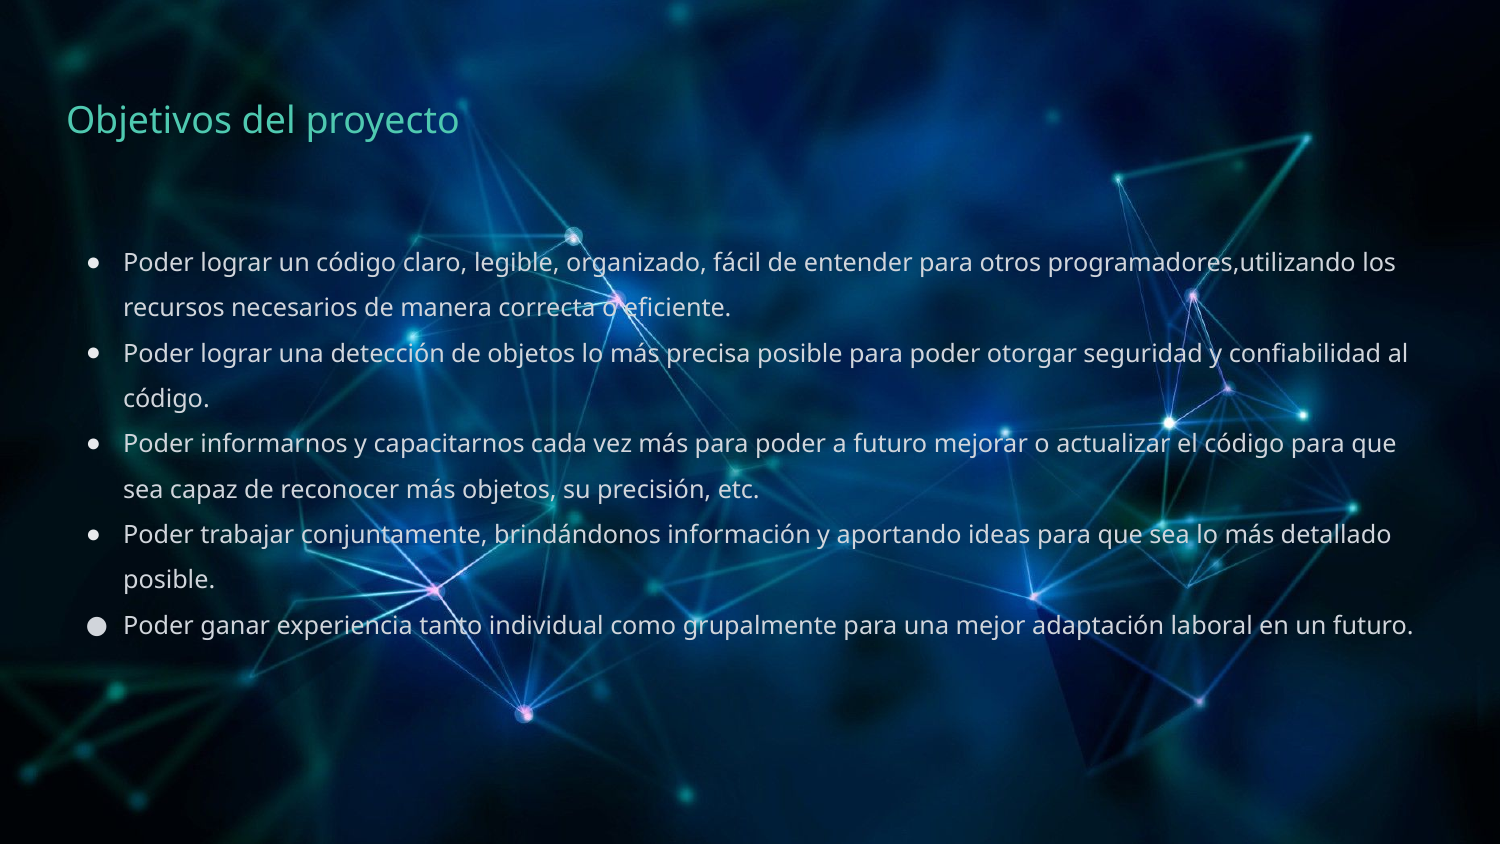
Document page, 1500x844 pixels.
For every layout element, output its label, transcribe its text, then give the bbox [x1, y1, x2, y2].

picture [0, 0, 1500, 844]
list Poder lograr un código claro, legible, organizado, fácil de entender para otros programadores,utilizando los recursos necesarios de manera correcta o eficiente. Poder lograr una detección de objetos lo más precisa posible para poder otorgar seguridad y confiabilidad al código. Poder informarnos y capacitarnos cada vez más para poder a futuro mejorar o actualizar el código para que sea capaz de reconocer más objetos, su precisión, etc. Poder trabajar conjuntamente, brindándonos información y aportando ideas para que sea lo más detallado posible. Poder ganar experiencia tanto individual como grupalmente para una mejor adaptación laboral en un futuro. [51, 181, 1449, 756]
title Objetivos del proyecto [51, 81, 1449, 176]
